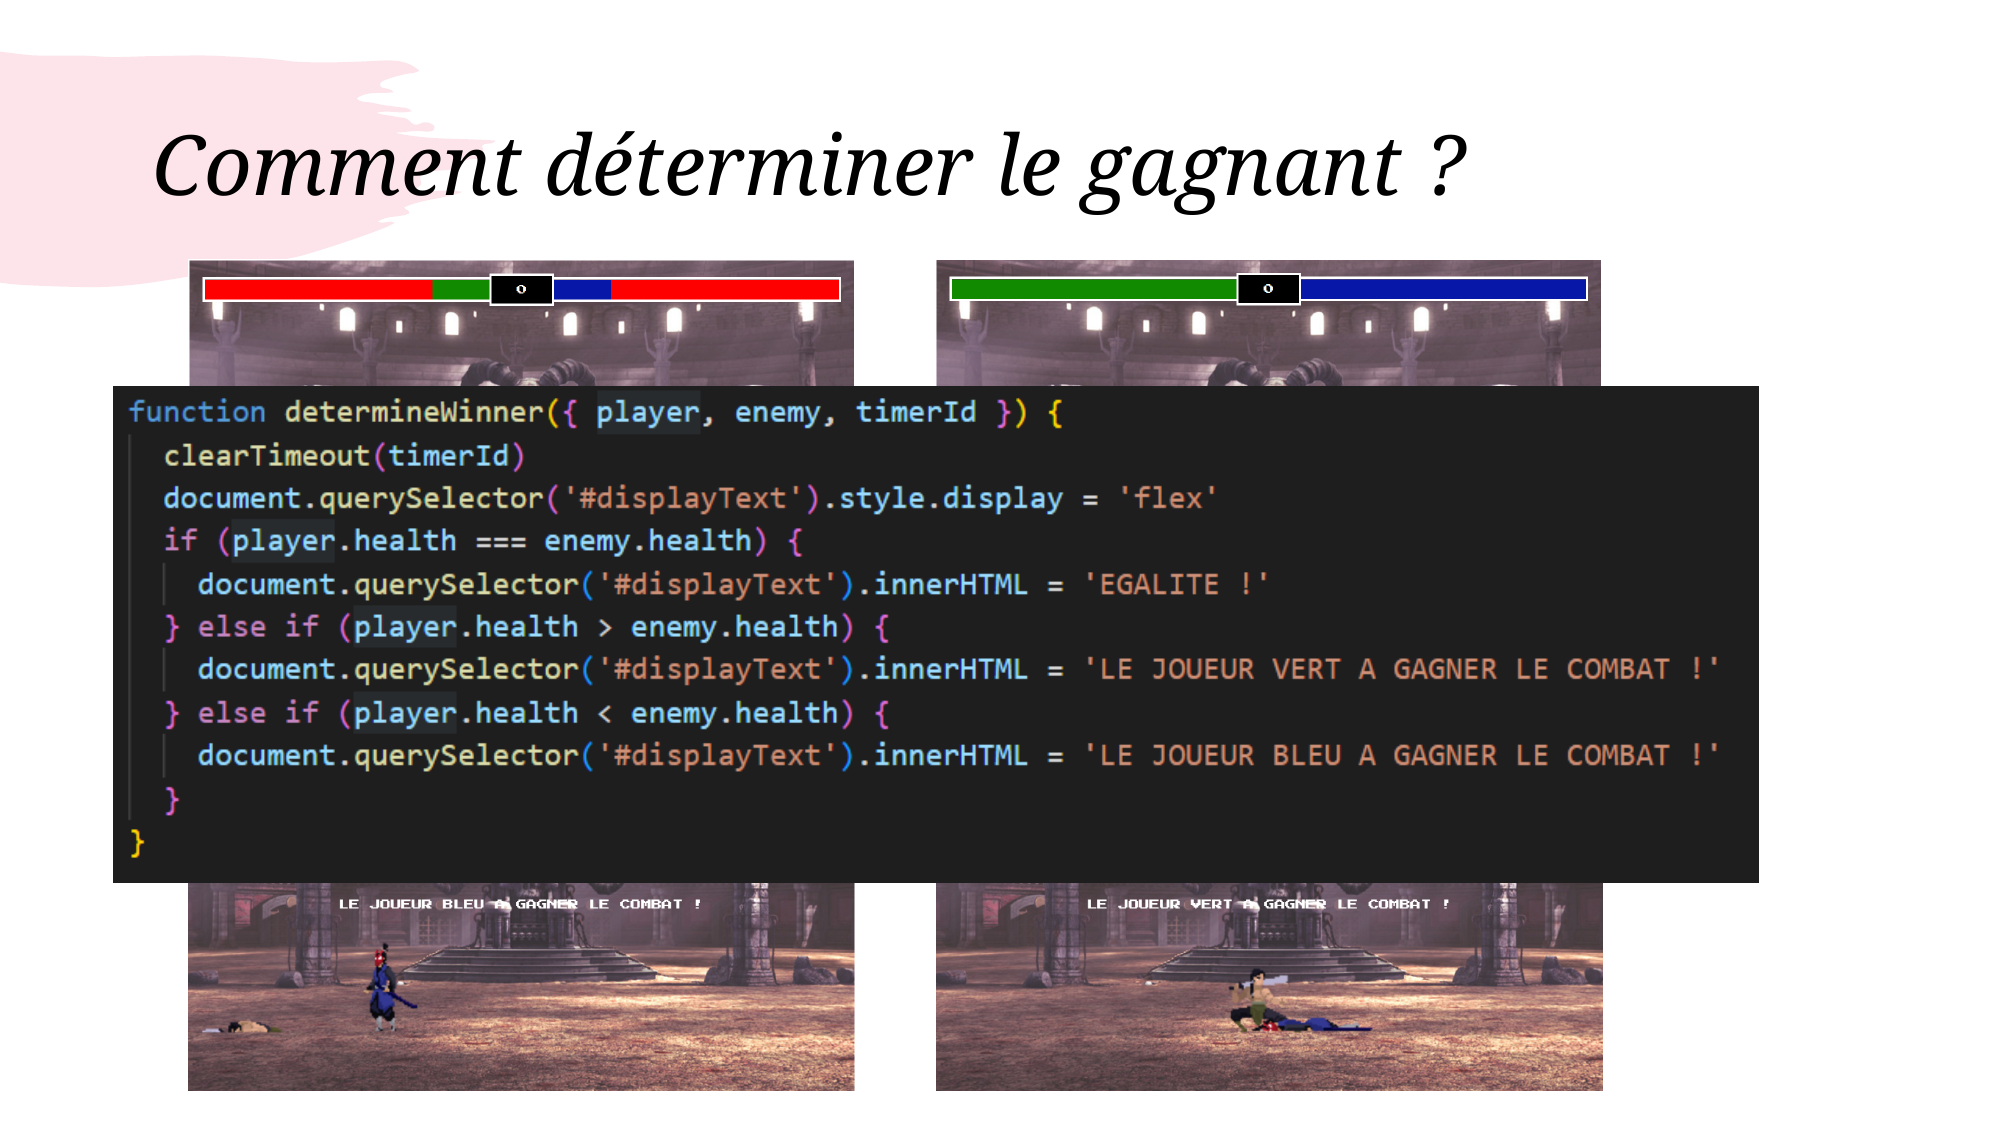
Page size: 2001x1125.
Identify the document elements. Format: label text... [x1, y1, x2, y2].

picture [113, 259, 1759, 1091]
title Comment déterminer le gagnant ? [137, 59, 1863, 278]
